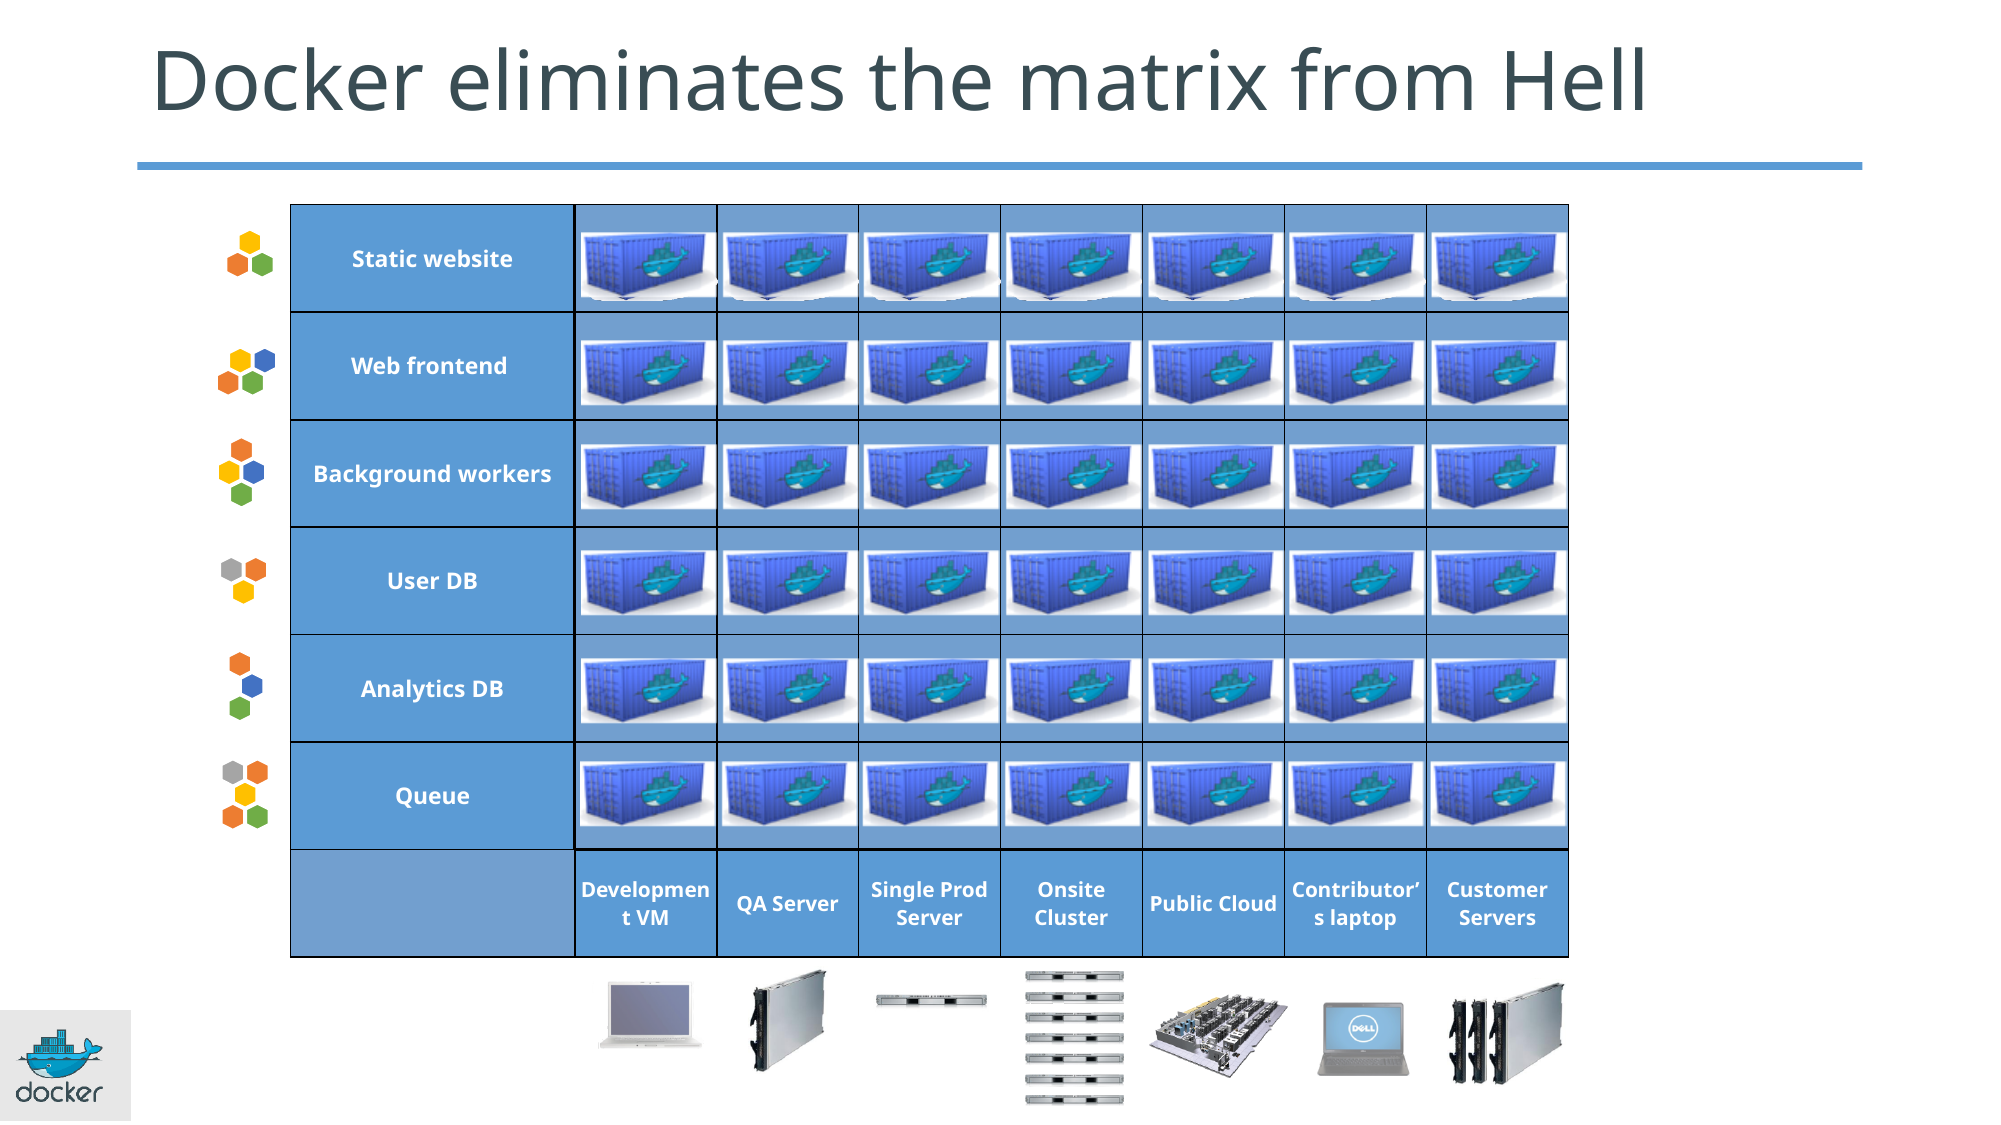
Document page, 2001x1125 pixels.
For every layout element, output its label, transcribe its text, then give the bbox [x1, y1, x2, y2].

table_cell [1143, 725, 1284, 741]
table_cell [1001, 828, 1142, 848]
table_cell [1001, 725, 1142, 741]
table_cell [1285, 511, 1426, 526]
table_cell [1285, 528, 1426, 549]
table_cell [718, 743, 858, 760]
table_cell [859, 743, 1000, 760]
table_cell [718, 421, 858, 443]
table_cell [1285, 635, 1426, 657]
table_cell [1427, 617, 1568, 634]
table_cell [718, 407, 858, 419]
table_cell [576, 635, 716, 741]
table_cell [1285, 617, 1426, 634]
table_cell [1001, 421, 1142, 443]
text_box [221, 759, 269, 830]
table_cell [859, 407, 1000, 419]
table_cell [1143, 743, 1284, 760]
table_cell [576, 421, 716, 526]
table_cell [1001, 511, 1142, 526]
picture [581, 231, 1568, 301]
table_cell [1285, 421, 1426, 443]
table_cell [1427, 528, 1568, 549]
table_cell User DB [291, 528, 573, 634]
picture [592, 981, 704, 1049]
table_cell [718, 511, 858, 526]
table_header [1427, 205, 1568, 231]
table_cell [1001, 528, 1142, 549]
text_box [226, 229, 274, 278]
table_header Static website [291, 205, 573, 311]
table_cell [1285, 725, 1426, 741]
table_cell [1001, 635, 1142, 657]
picture [1317, 1002, 1410, 1076]
table_cell [718, 617, 858, 634]
table_cell [859, 725, 1000, 741]
picture [748, 966, 828, 1074]
table_cell Background workers [291, 421, 573, 526]
table_header [1001, 205, 1142, 231]
text_box [216, 347, 277, 396]
table_cell [576, 313, 716, 419]
table_cell [1285, 743, 1426, 760]
text_box [219, 556, 268, 606]
table_header [1001, 299, 1142, 311]
table_cell Onsite Cluster [1001, 851, 1142, 956]
table_cell [1143, 407, 1284, 419]
table_cell [718, 313, 858, 339]
picture [580, 760, 1567, 828]
table_header [859, 299, 1000, 311]
table_cell [718, 528, 858, 549]
table_cell [859, 828, 1000, 848]
table_cell [1143, 528, 1284, 549]
table_cell [1285, 407, 1426, 419]
picture [1447, 978, 1566, 1087]
picture [581, 549, 1568, 617]
table_cell [291, 850, 574, 956]
table_header [1427, 299, 1568, 311]
table_cell QA Server [718, 851, 858, 956]
table_cell Public Cloud [1143, 851, 1284, 956]
table_cell [1427, 743, 1568, 848]
text_box [228, 650, 264, 722]
table_cell [1285, 313, 1426, 339]
table_cell [1001, 617, 1142, 634]
table_cell [1143, 313, 1284, 339]
table_cell Web frontend [291, 313, 573, 419]
table_cell Analytics DB [291, 635, 573, 741]
picture [581, 339, 1568, 407]
table_header [1143, 205, 1284, 231]
table_cell Customer Servers [1427, 851, 1568, 956]
table_cell [1427, 725, 1568, 741]
table_header [1285, 205, 1426, 231]
table_cell [1001, 743, 1142, 760]
table_header [1143, 299, 1284, 311]
table_cell [859, 421, 1000, 443]
picture [581, 443, 1568, 511]
picture [581, 657, 1568, 725]
table_cell [1427, 635, 1568, 657]
table_cell [1427, 511, 1568, 526]
table_cell [1001, 407, 1142, 419]
table_cell [1285, 828, 1426, 848]
picture [873, 965, 989, 1039]
table_cell [718, 828, 858, 848]
picture [0, 1010, 131, 1121]
table_cell [1143, 511, 1284, 526]
table_cell Queue [291, 743, 573, 849]
table_cell [1143, 635, 1284, 657]
table_header [1285, 299, 1426, 311]
table_cell Contributor’s laptop [1285, 851, 1426, 956]
table_cell [1001, 313, 1142, 339]
table_cell [1427, 421, 1568, 443]
table_cell Single Prod Server [859, 851, 1000, 956]
table_header [718, 299, 858, 311]
table_cell [859, 528, 1000, 549]
title Docker eliminates the matrix from Hell [135, 29, 1861, 139]
table_header [576, 205, 716, 311]
table_cell [859, 511, 1000, 526]
table_cell [718, 635, 858, 657]
table_cell [576, 743, 716, 848]
table_cell [1143, 828, 1284, 848]
table_cell [576, 528, 716, 634]
table_cell [1427, 407, 1568, 419]
table_cell [1143, 617, 1284, 634]
table_cell [718, 725, 858, 741]
table_cell [859, 313, 1000, 339]
picture [1149, 994, 1288, 1078]
table_header [718, 205, 858, 231]
picture [1025, 971, 1124, 1106]
table_cell [859, 617, 1000, 634]
table_cell [859, 635, 1000, 657]
text_box [217, 437, 266, 508]
table_cell [1427, 313, 1568, 339]
table_cell Development VM [576, 851, 716, 956]
table_header [859, 205, 1000, 231]
table_cell [1143, 421, 1284, 443]
